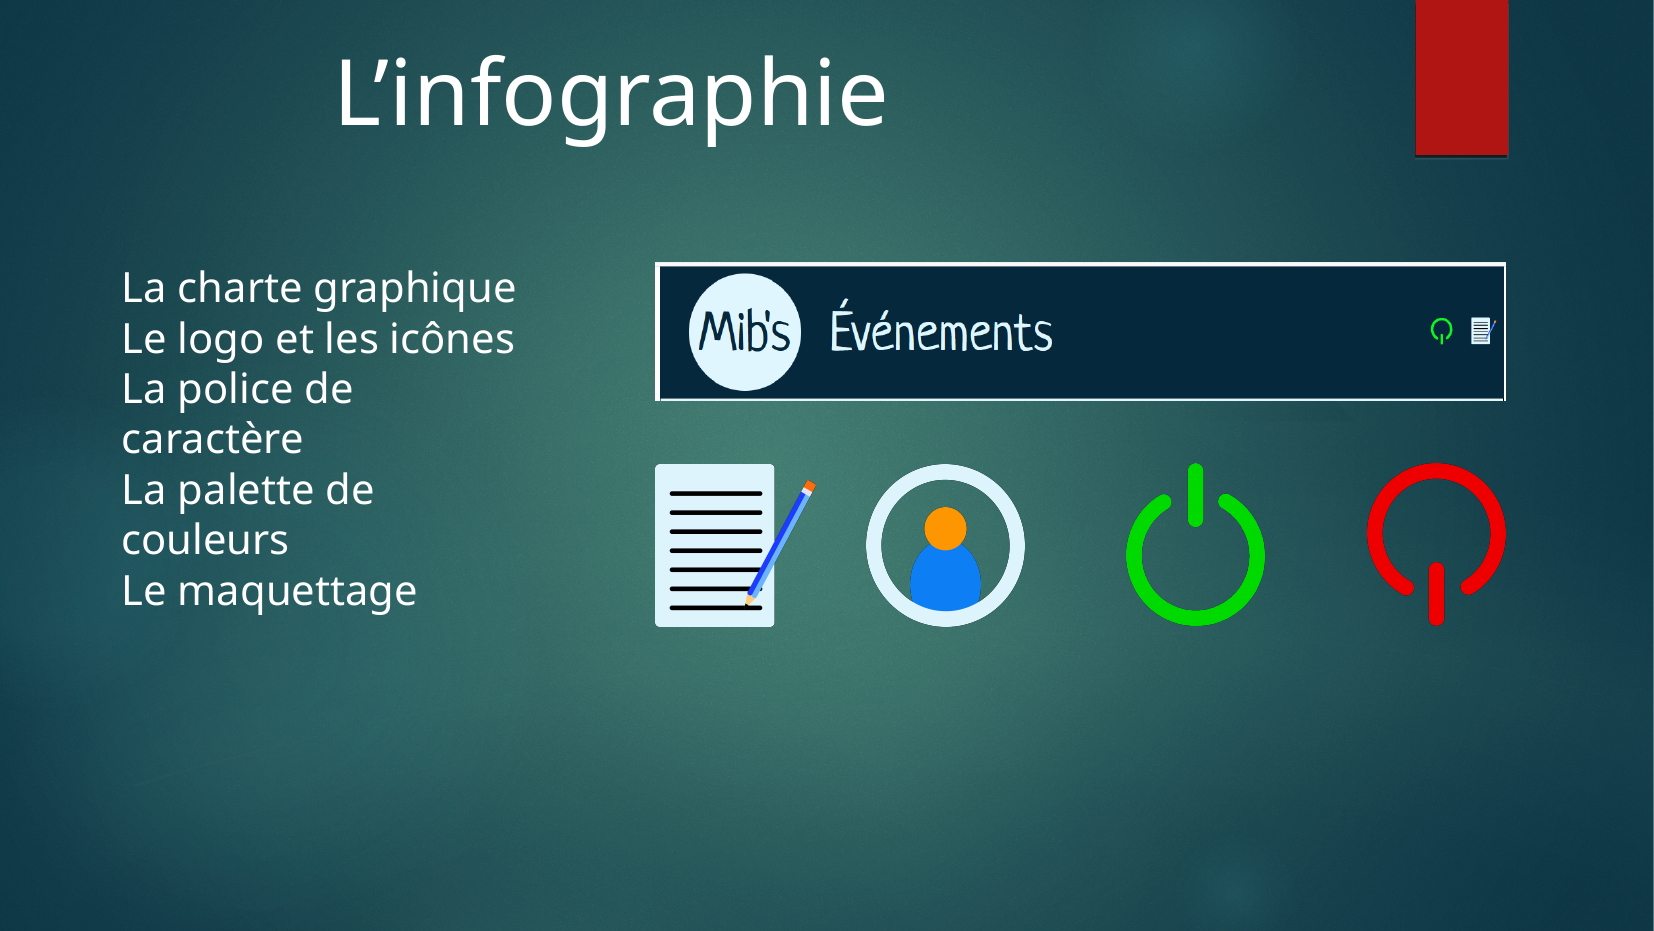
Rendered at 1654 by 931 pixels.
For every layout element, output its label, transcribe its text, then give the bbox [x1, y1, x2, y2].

text_box La charte graphique​ Le logo et les icônes​ La police de caractère​ La palette de couleurs​ Le maquettage [106, 253, 557, 621]
picture [0, 0, 1654, 931]
text_box L’infographie [318, 26, 1146, 152]
